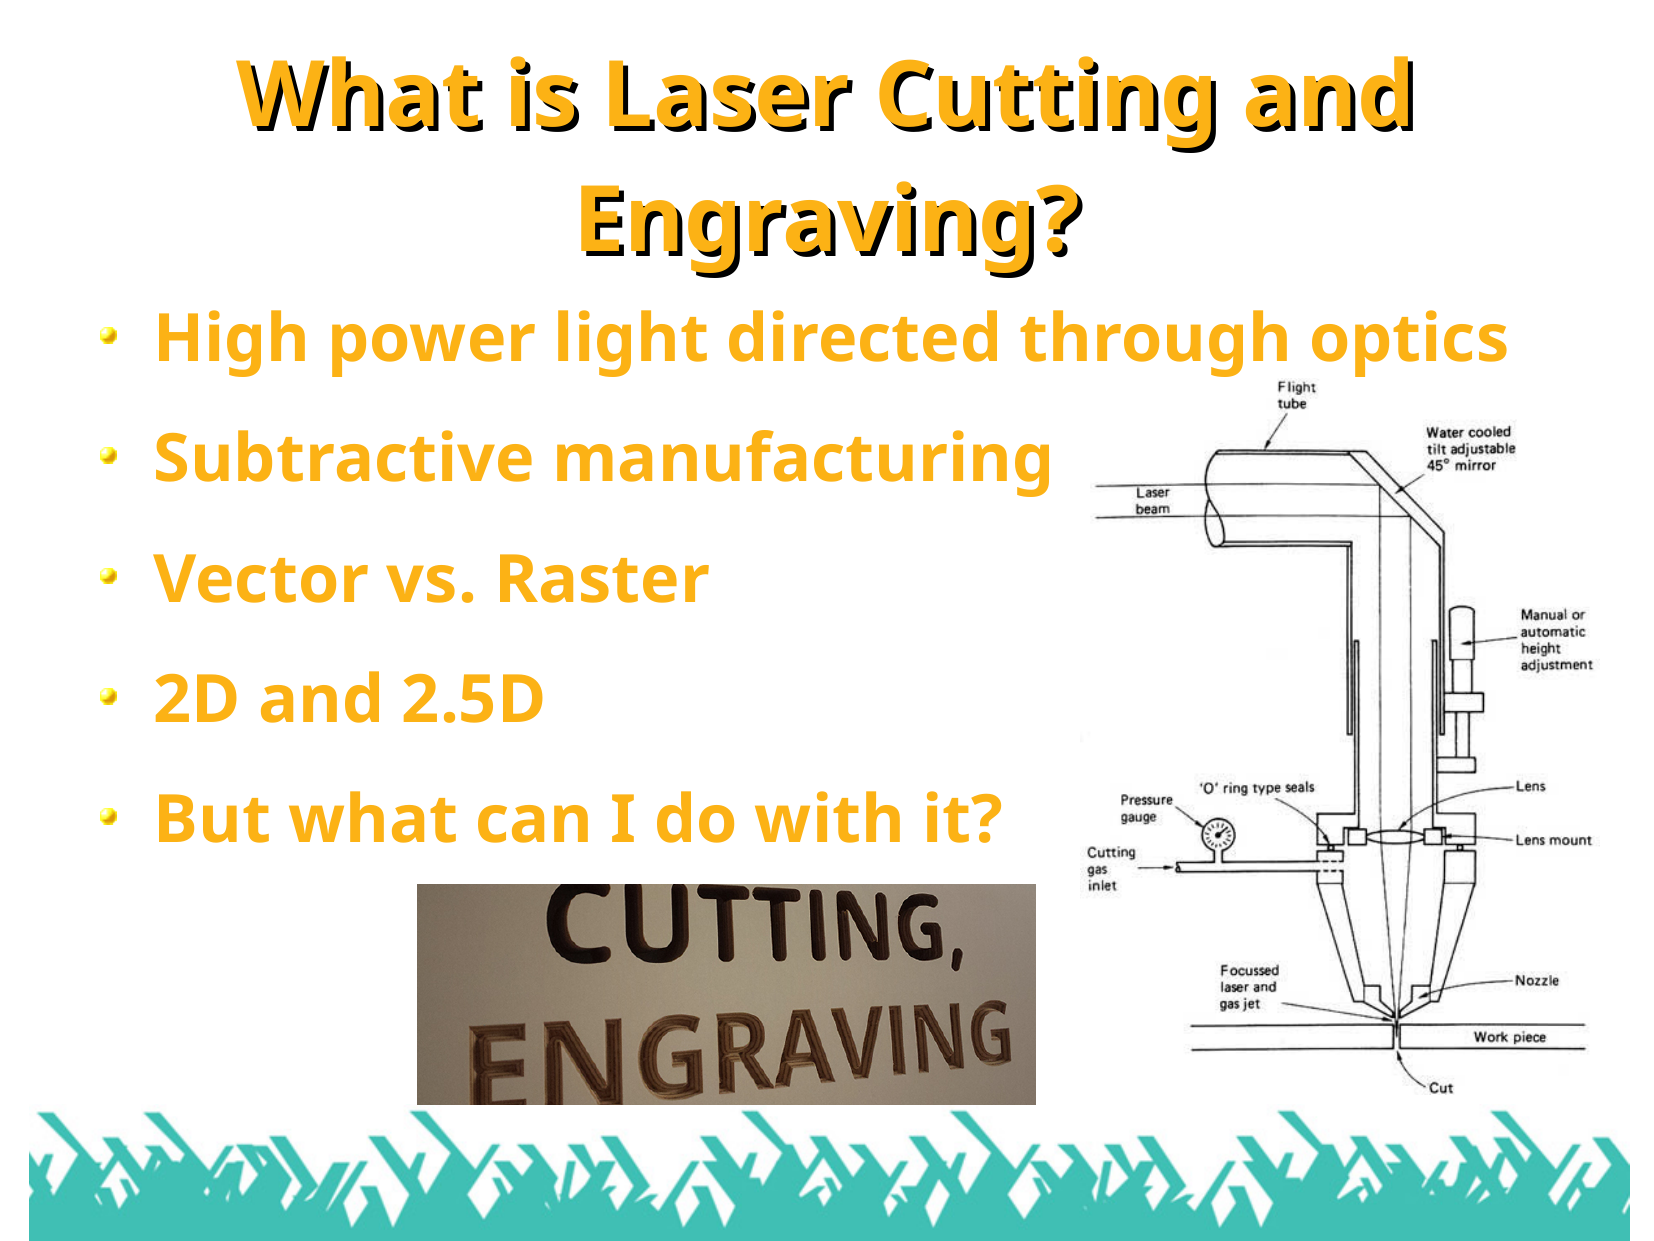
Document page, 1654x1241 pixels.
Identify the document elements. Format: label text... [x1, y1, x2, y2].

picture [1080, 378, 1600, 1096]
list High power light directed through optics Subtractive manufacturing Vector vs. Raster 2D and 2.5D But what can I do with it? [82, 290, 1571, 1010]
picture [29, 884, 1630, 1241]
title What is Laser Cutting and Engraving? [82, 43, 1571, 263]
